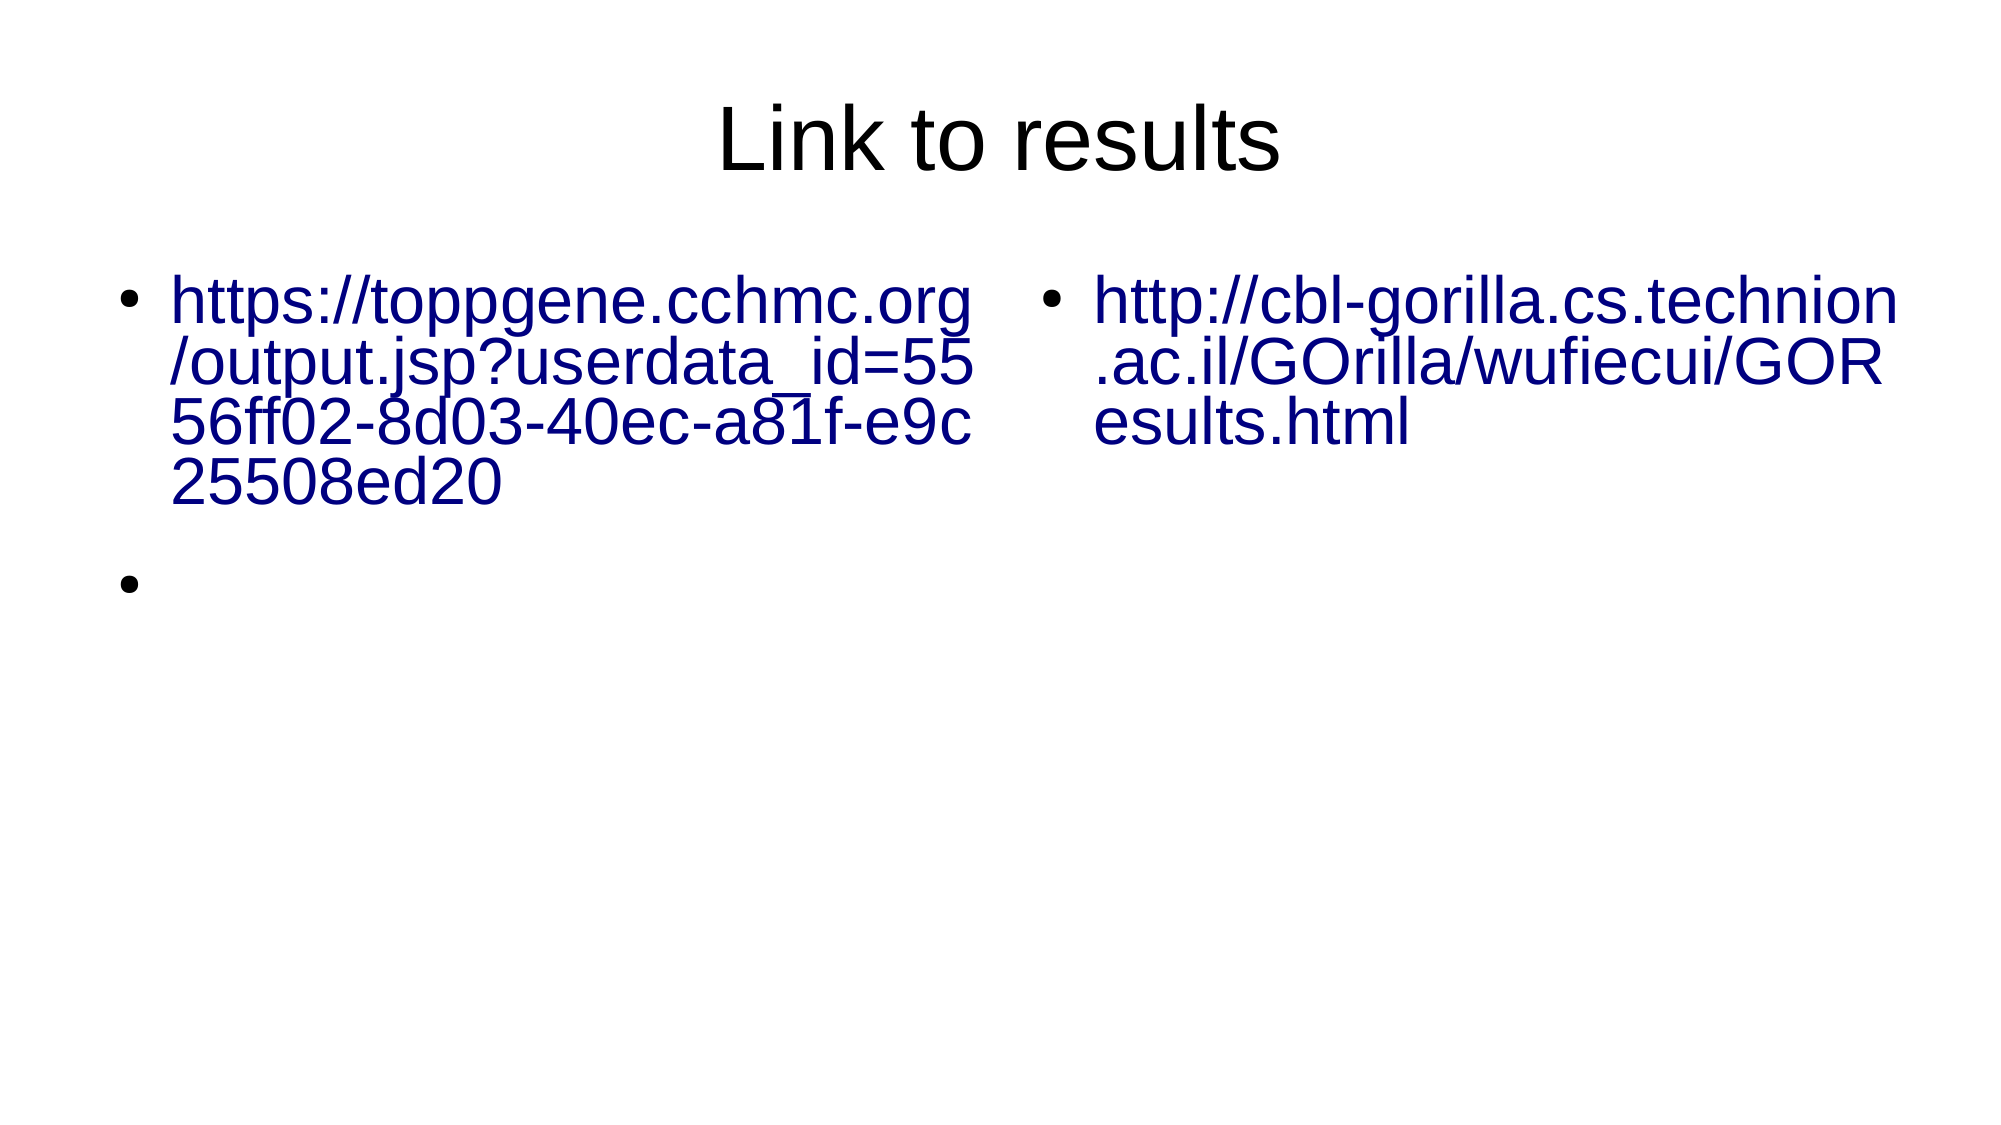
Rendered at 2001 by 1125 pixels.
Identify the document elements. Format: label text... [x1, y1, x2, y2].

list http://cbl-gorilla.cs.technion.ac.il/GOrilla/wufiecui/GOResults.html [1022, 263, 1901, 916]
title Link to results [99, 44, 1901, 233]
list https://toppgene.cchmc.org/output.jsp?userdata_id=5556ff02-8d03-40ec-a81f-e9c25508ed20 [99, 263, 979, 916]
